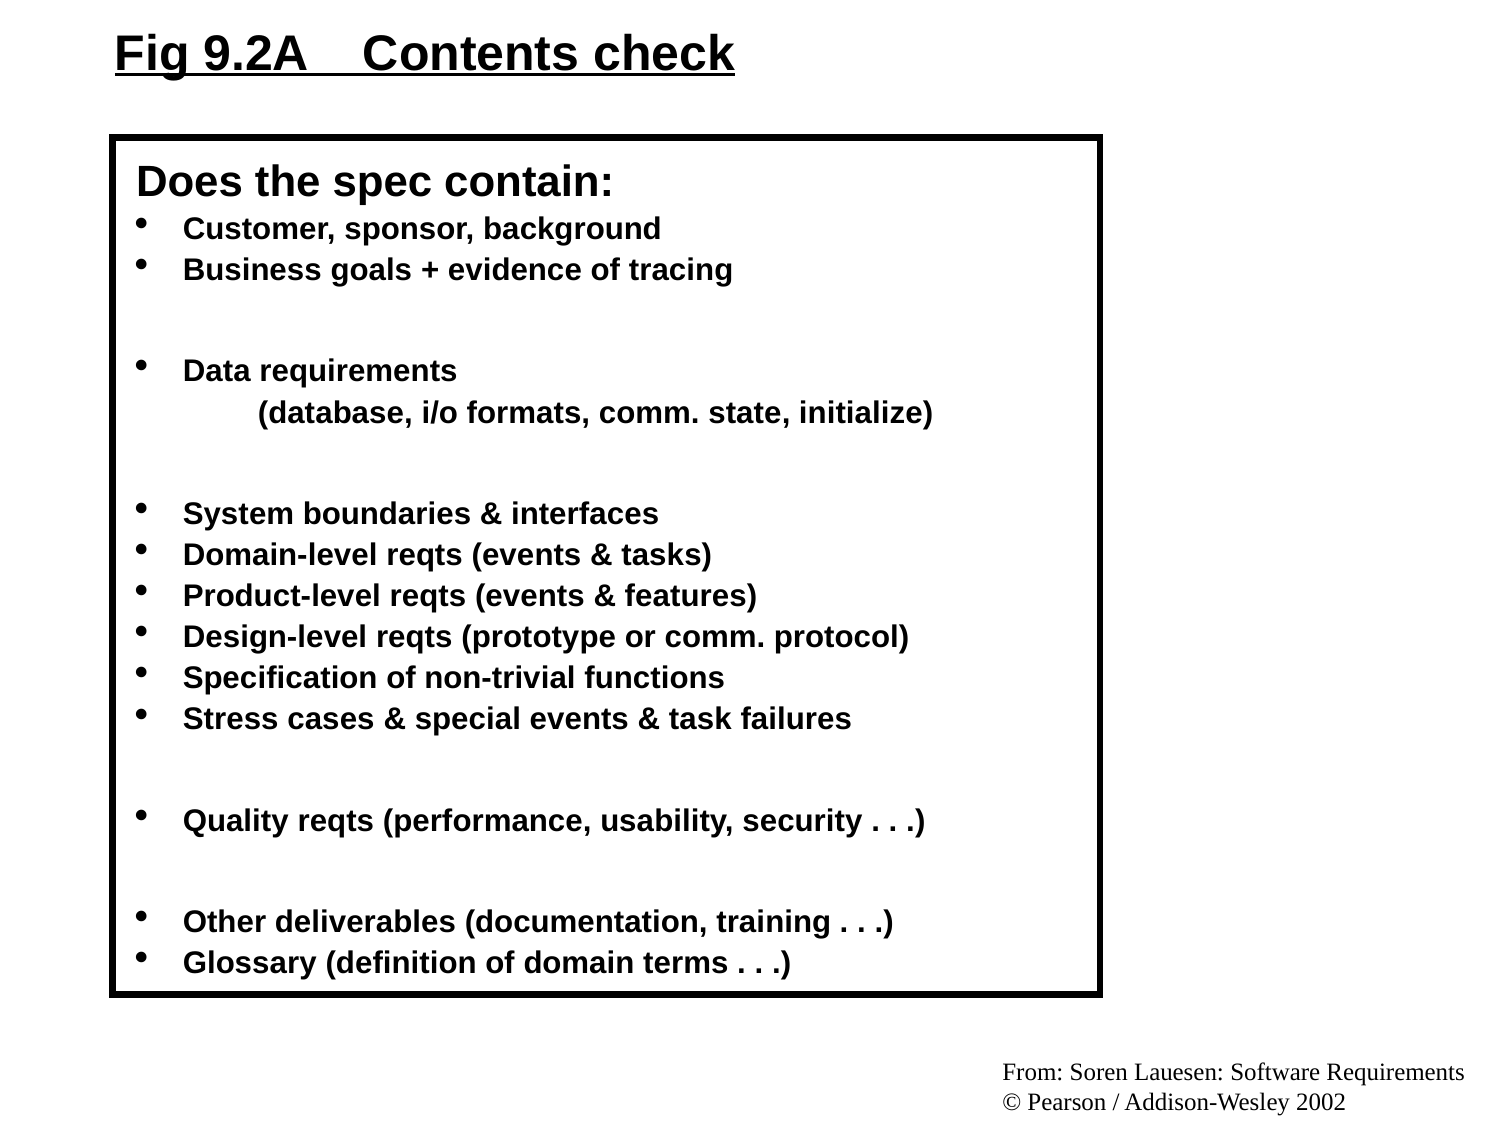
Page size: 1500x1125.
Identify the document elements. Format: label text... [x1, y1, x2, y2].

text_box Does the spec contain: Customer, sponsor, background Business goals + evidence of tracing Data requirements (database, i/o formats, comm. state, initialize) System boundaries & interfaces Domain-level reqts (events & tasks) Product-level reqts (events & features) Design-level reqts (prototype or comm. protocol) Specification of non-trivial functions Stress cases & special events & task failures Quality reqts (performance, usability, security . . .) Other deliverables (documentation, training . . .) Glossary (definition of domain terms . . .) [112, 137, 1100, 995]
text_box Fig 9.2A Contents check [99, 12, 1085, 88]
text_box From: Soren Lauesen: Software Requirements © Pearson / Addison-Wesley 2002 [987, 1047, 1500, 1123]
